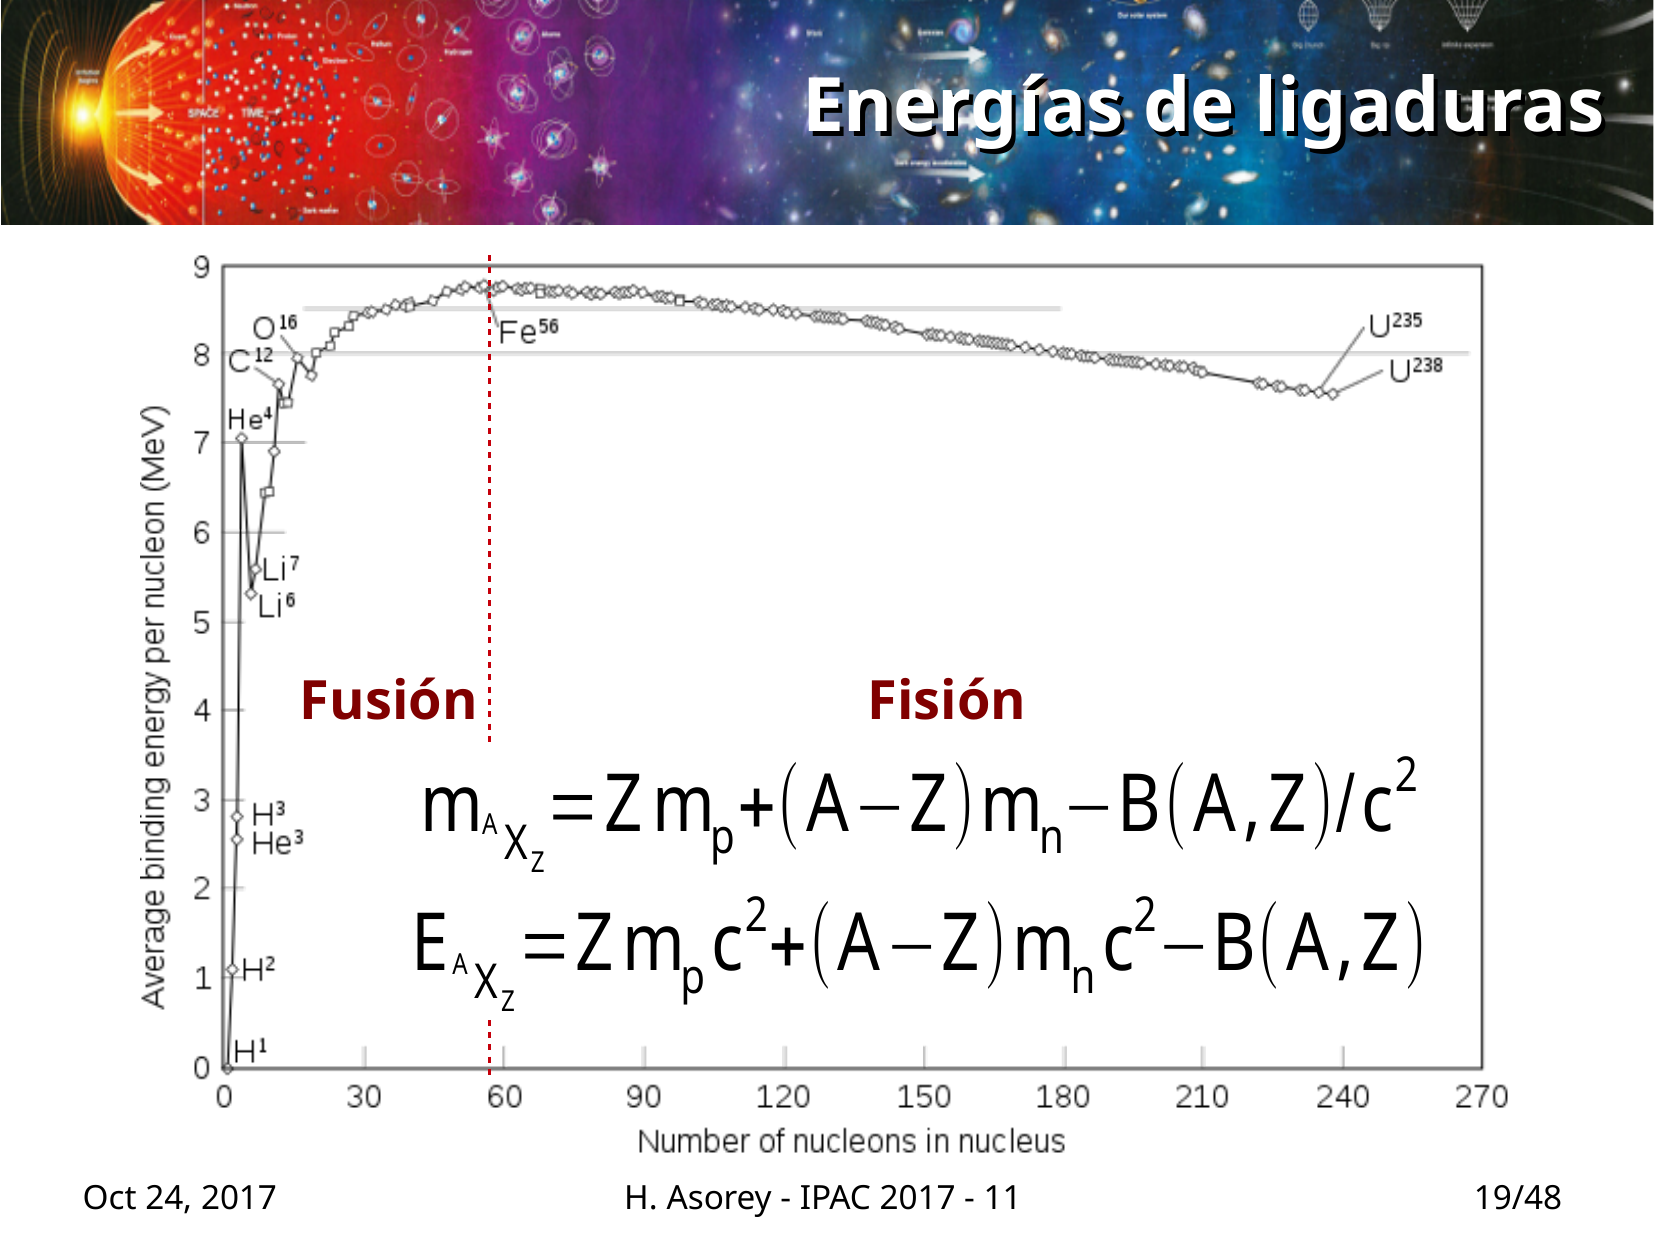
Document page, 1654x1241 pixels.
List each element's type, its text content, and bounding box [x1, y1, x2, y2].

chart [405, 744, 1433, 1021]
title Energías de ligaduras [45, 15, 1606, 191]
text_box Fusión [285, 653, 468, 736]
picture [140, 254, 1510, 1156]
text_box Fisión [852, 653, 1021, 736]
picture [1, 0, 1654, 225]
